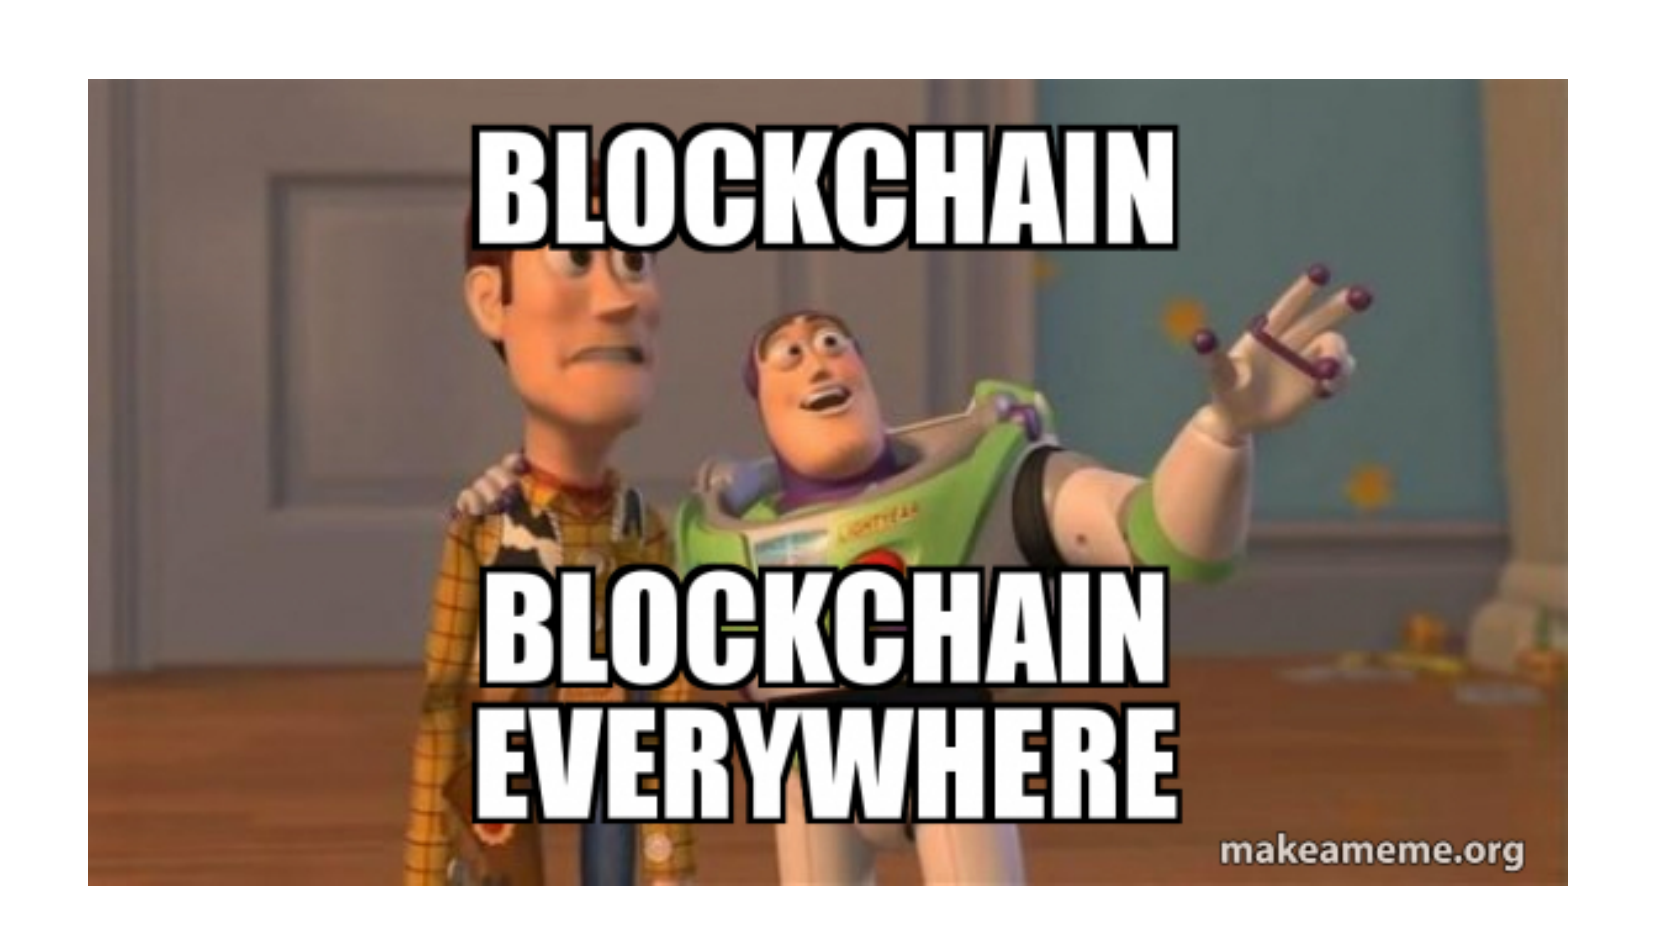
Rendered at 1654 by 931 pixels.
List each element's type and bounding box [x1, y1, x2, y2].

picture [88, 79, 1568, 886]
